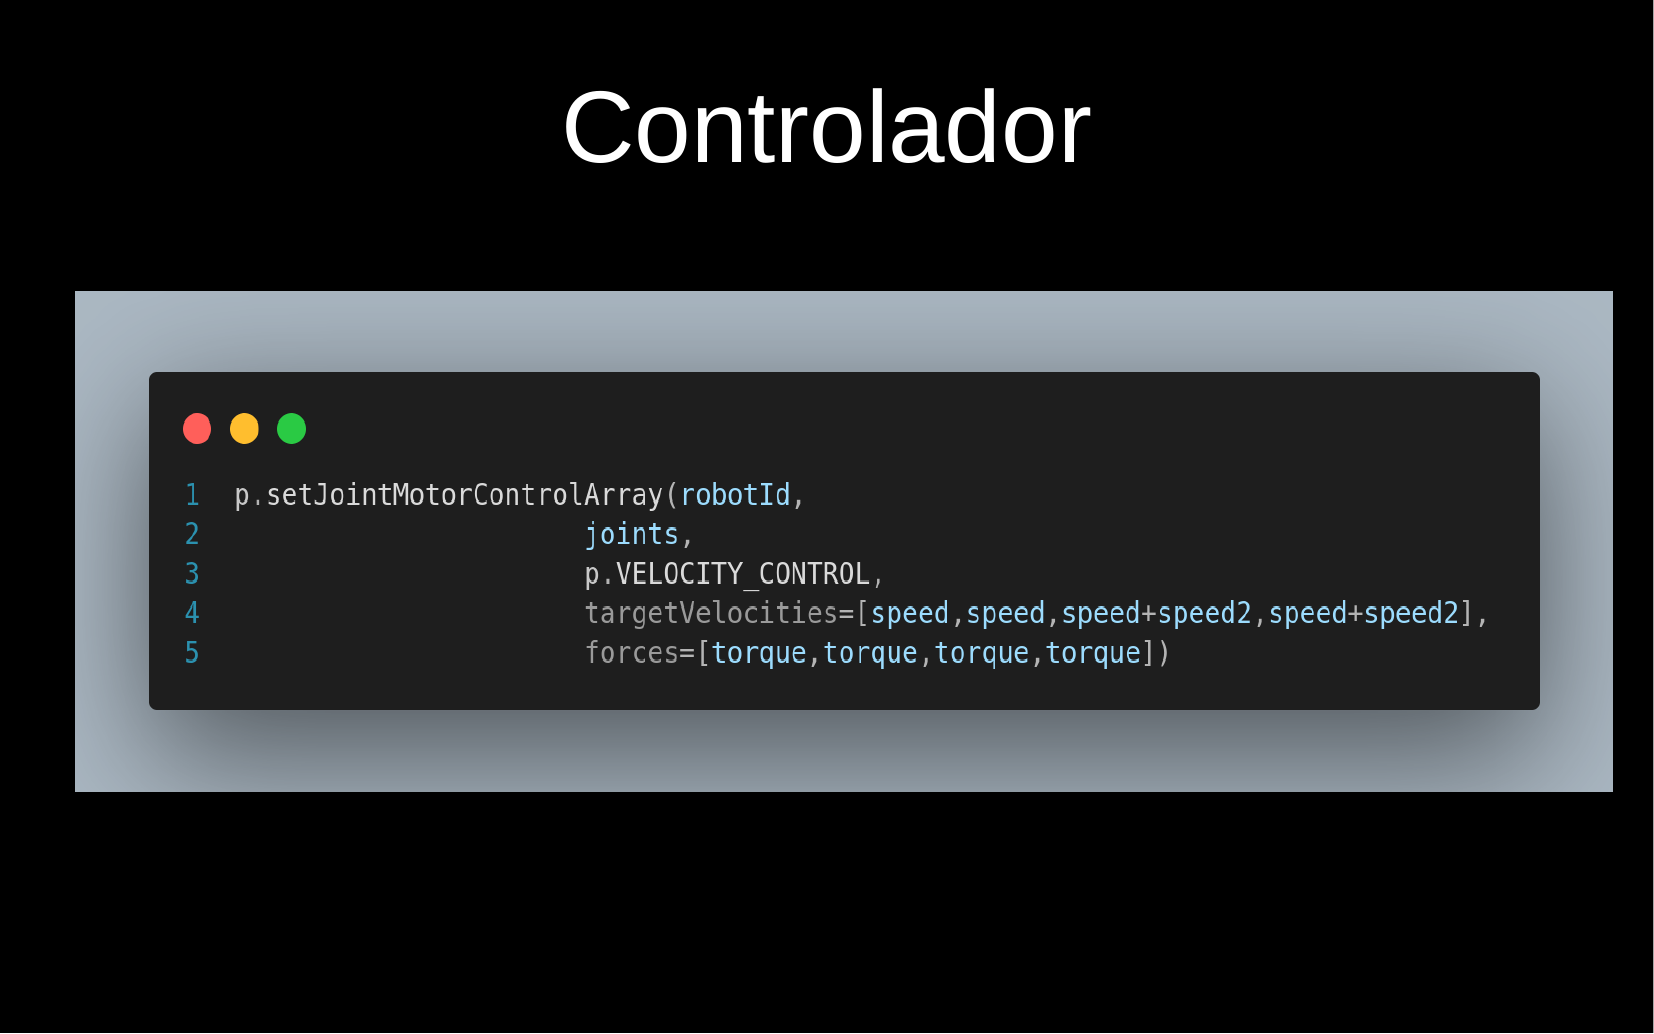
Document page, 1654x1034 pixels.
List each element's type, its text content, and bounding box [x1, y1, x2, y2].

picture [75, 291, 1613, 792]
title Controlador [82, 41, 1571, 214]
